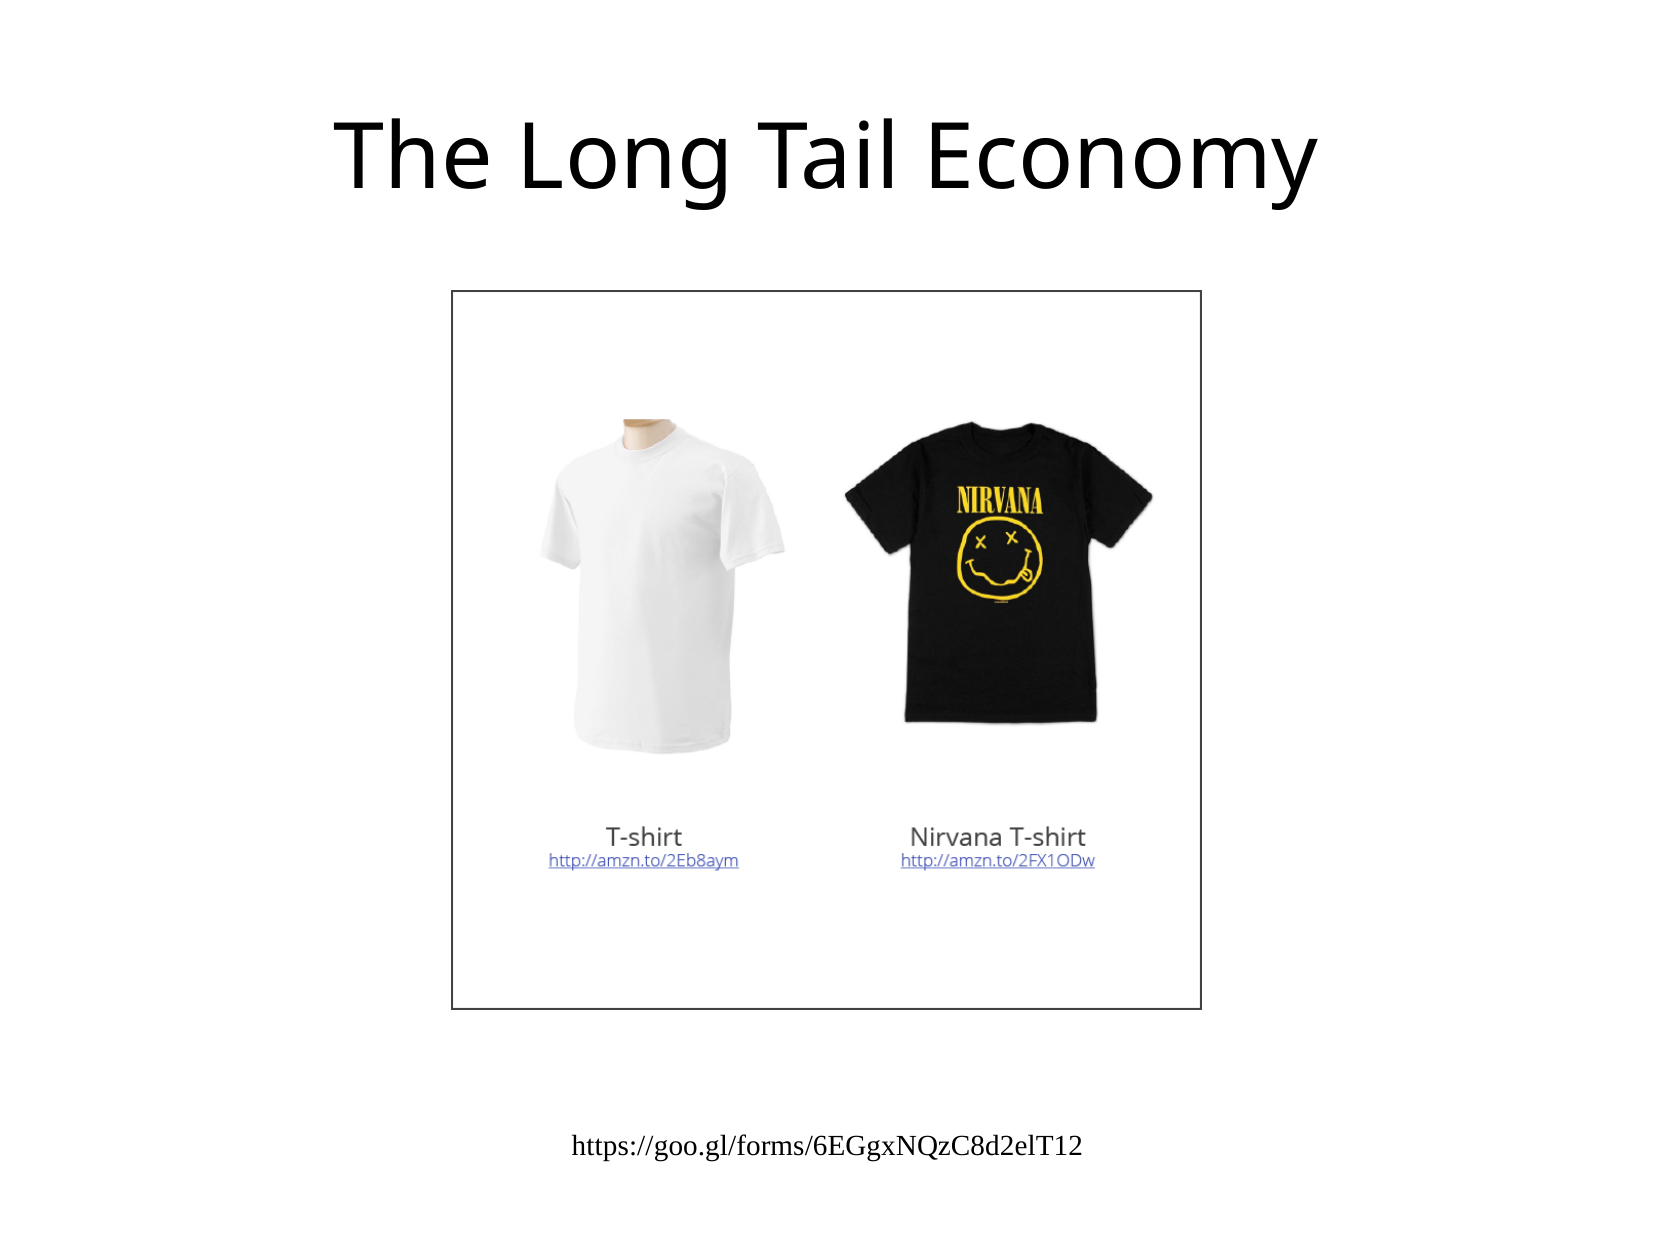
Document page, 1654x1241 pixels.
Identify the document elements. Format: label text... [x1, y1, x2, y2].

title The Long Tail Economy [82, 49, 1571, 257]
picture [451, 290, 1202, 1010]
